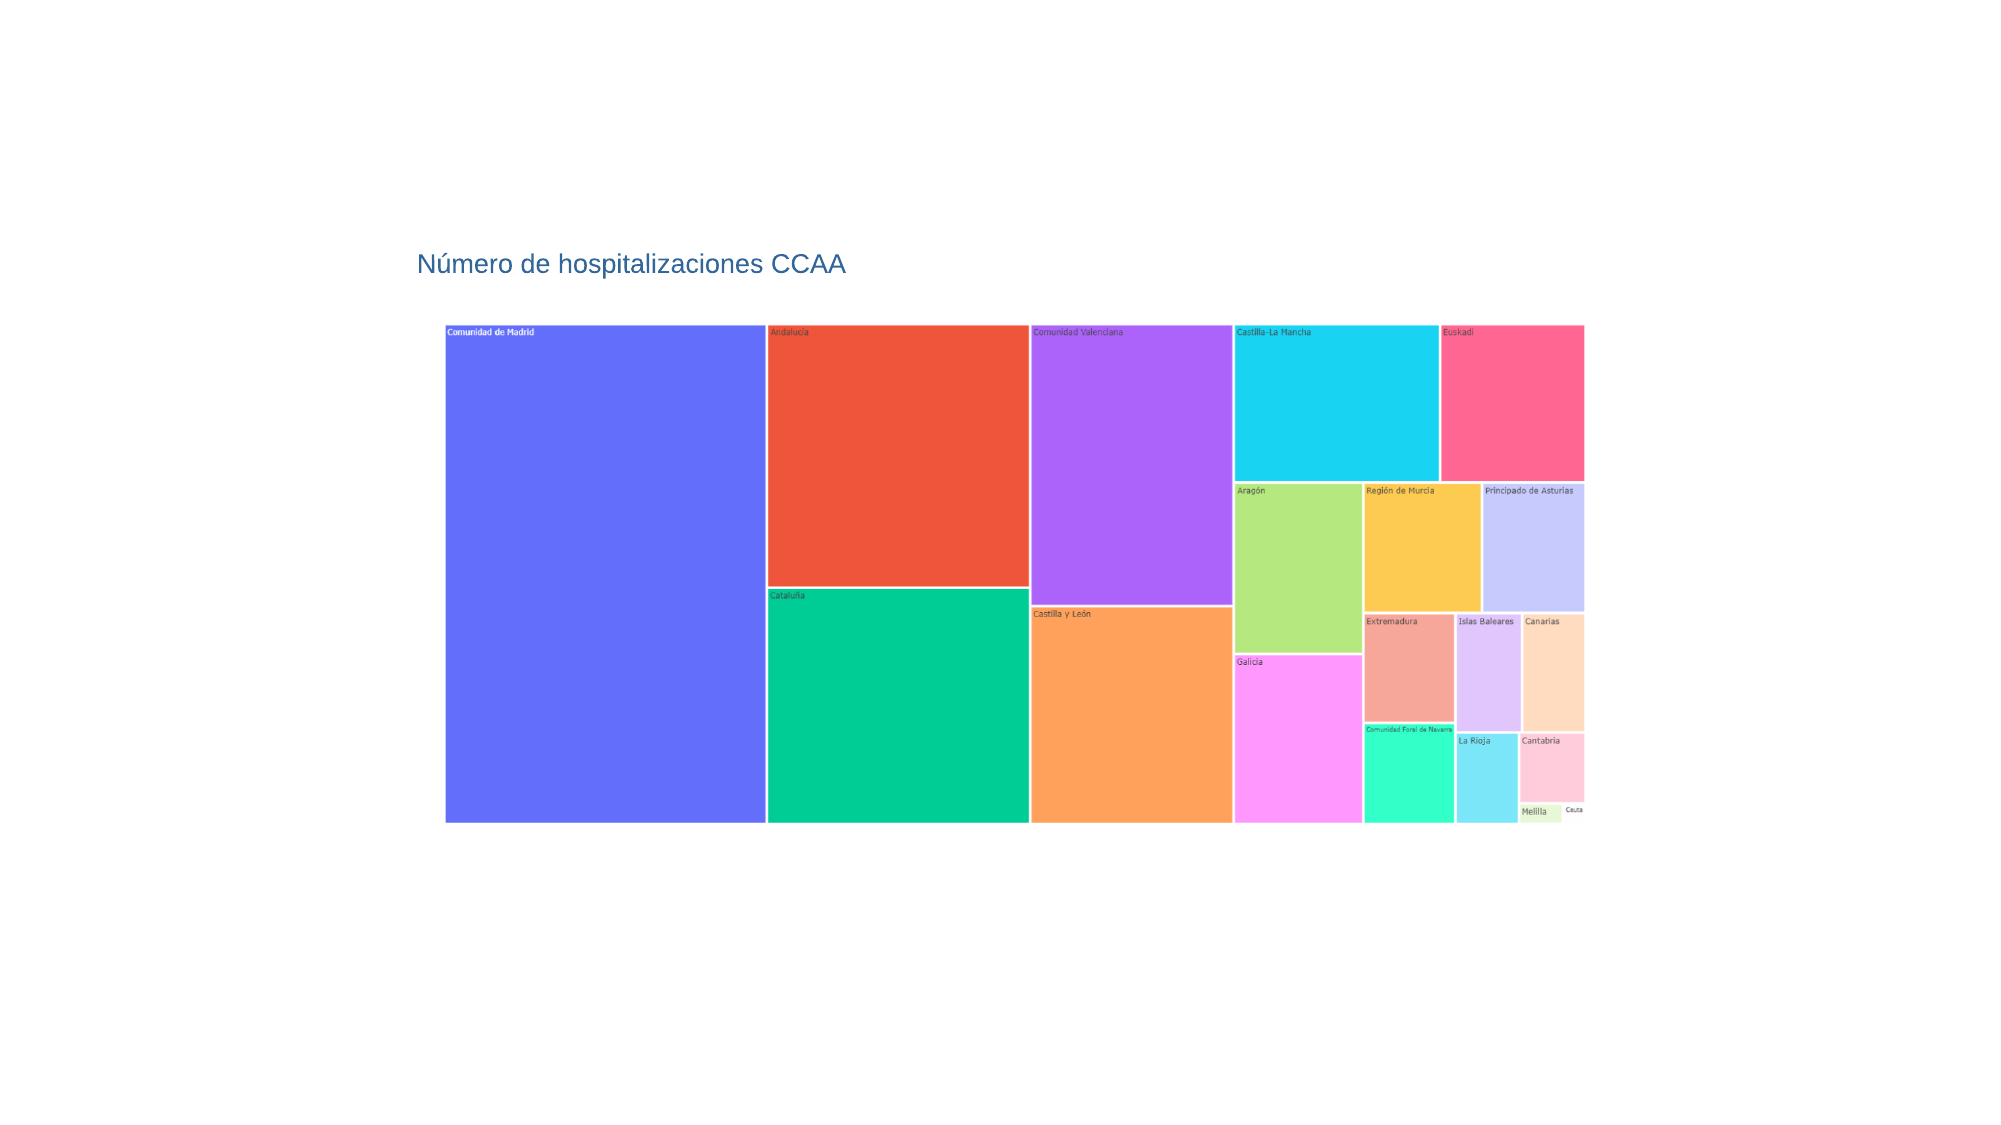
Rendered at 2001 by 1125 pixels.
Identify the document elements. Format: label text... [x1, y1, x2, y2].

picture [441, 318, 1595, 827]
text_box Número de hospitalizaciones CCAA [0, 153, 893, 603]
